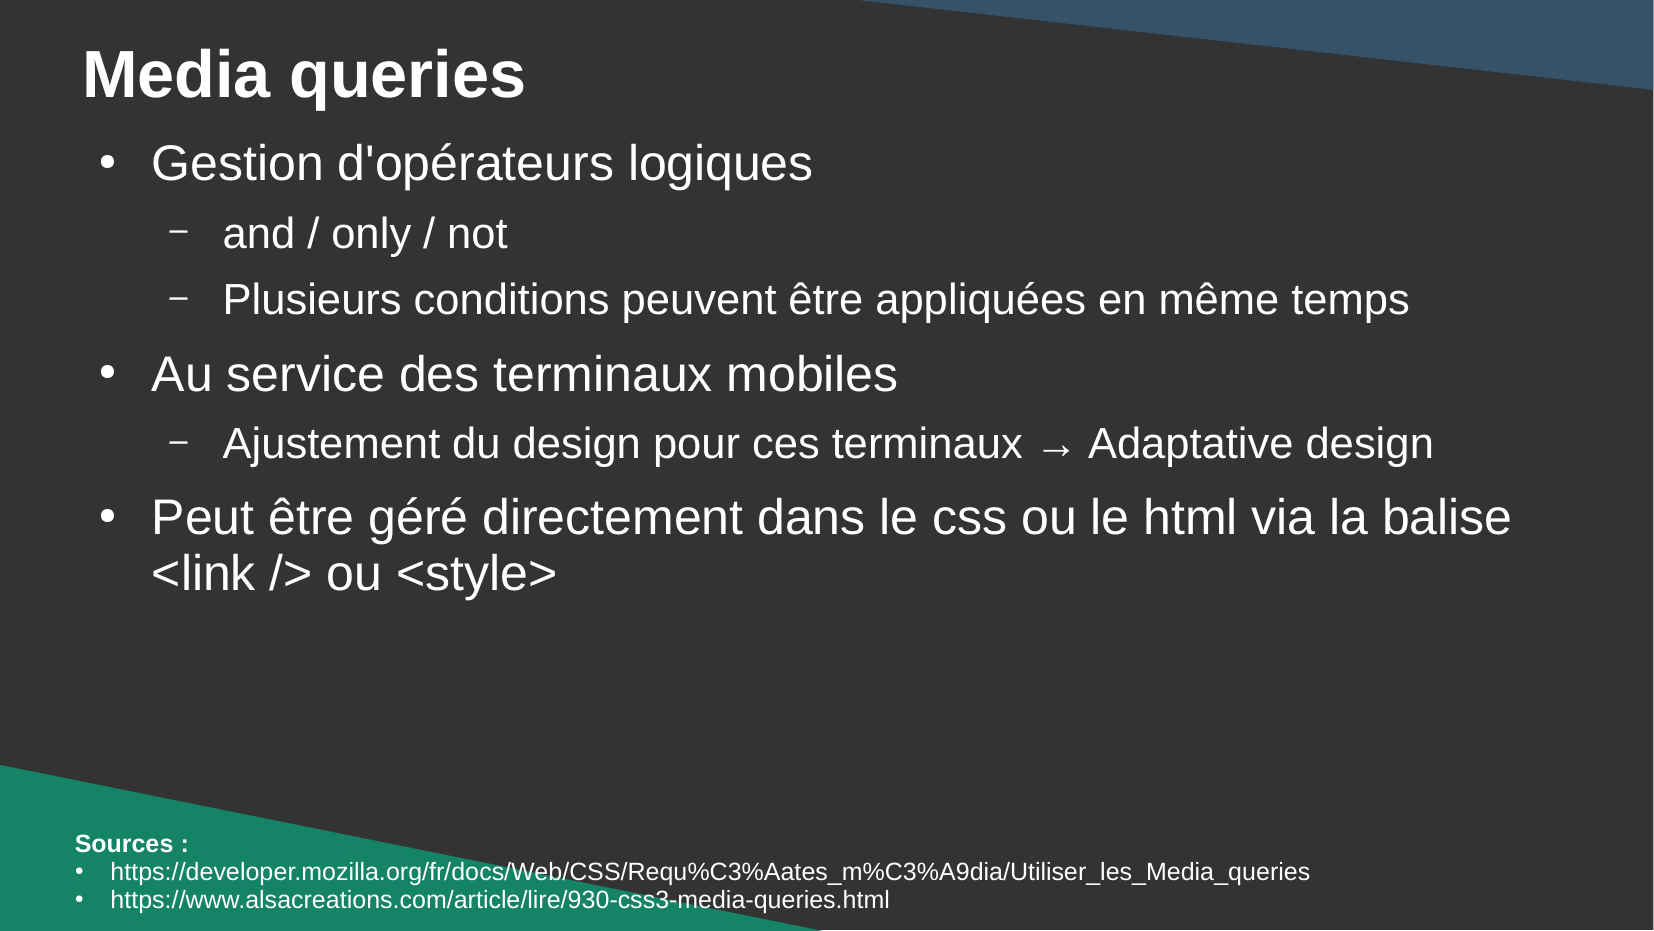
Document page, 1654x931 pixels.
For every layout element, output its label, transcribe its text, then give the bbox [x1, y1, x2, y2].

list Gestion d'opérateurs logiques and / only / not Plusieurs conditions peuvent être appliquées en même temps Au service des terminaux mobiles Ajustement du design pour ces terminaux → Adaptative design Peut être géré directement dans le css ou le html via la balise <link /> ou <style> [80, 135, 1605, 626]
title Media queries [82, 37, 1571, 122]
text_box Sources : https://developer.mozilla.org/fr/docs/Web/CSS/Requ%C3%Aates_m%C3%A9dia/Utiliser_les_Media_queries https://www.alsacreations.com/article/lire/930-css3-media-queries.html [60, 822, 1546, 931]
text_box [0, 764, 283, 931]
text_box [858, 0, 1654, 90]
